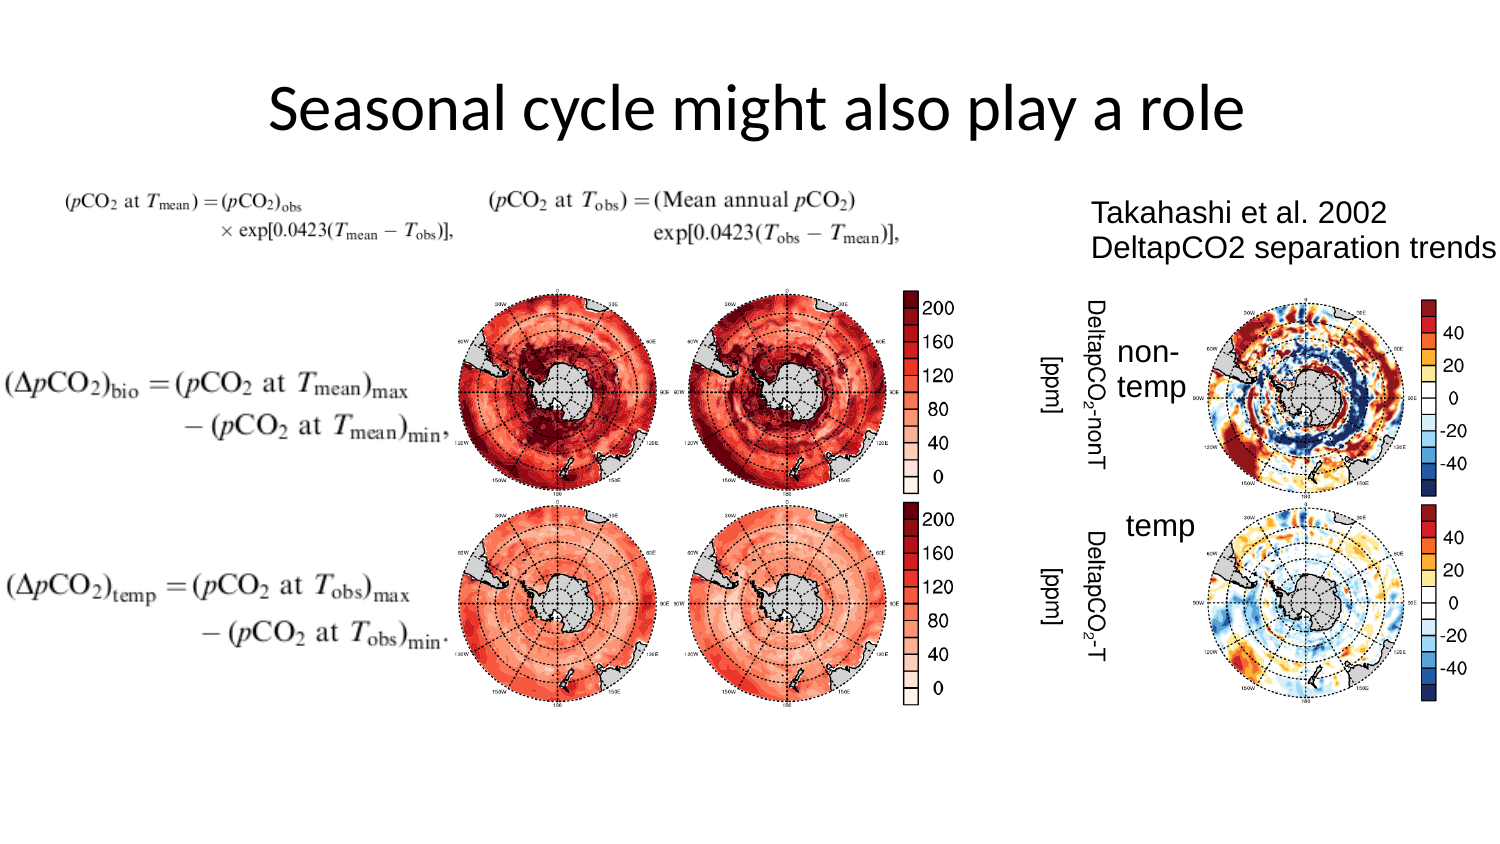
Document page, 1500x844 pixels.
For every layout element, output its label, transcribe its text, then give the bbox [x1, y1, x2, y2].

text_box Takahashi et al. 2002 DeltapCO2 separation trends non- temp temp [1076, 187, 1500, 639]
picture [485, 185, 906, 253]
title Seasonal cycle might also play a role [0, 33, 1500, 175]
picture [65, 188, 456, 248]
picture [0, 287, 1477, 709]
